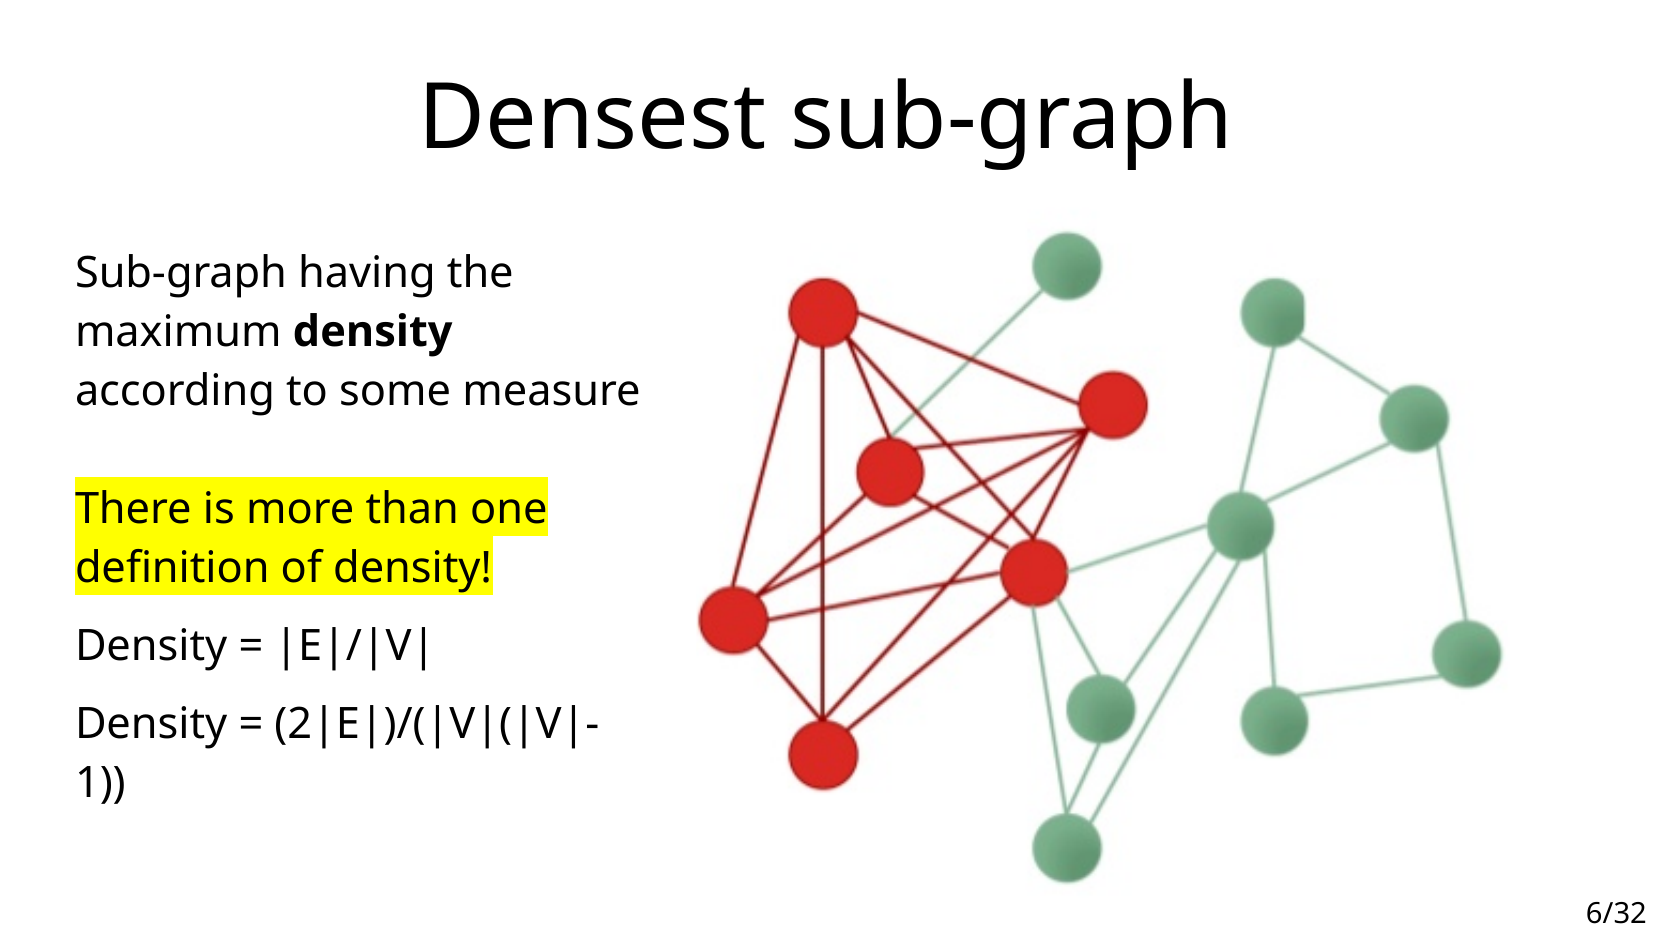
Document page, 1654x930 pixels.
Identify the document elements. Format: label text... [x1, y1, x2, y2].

picture [696, 185, 1559, 905]
title Densest sub-graph [82, 1, 1571, 225]
list Sub-graph having the maximum density according to some measure There is more than one definition of density! Density = |E|/|V| Density = (2|E|)/(|V|(|V|-1)) [75, 240, 646, 871]
